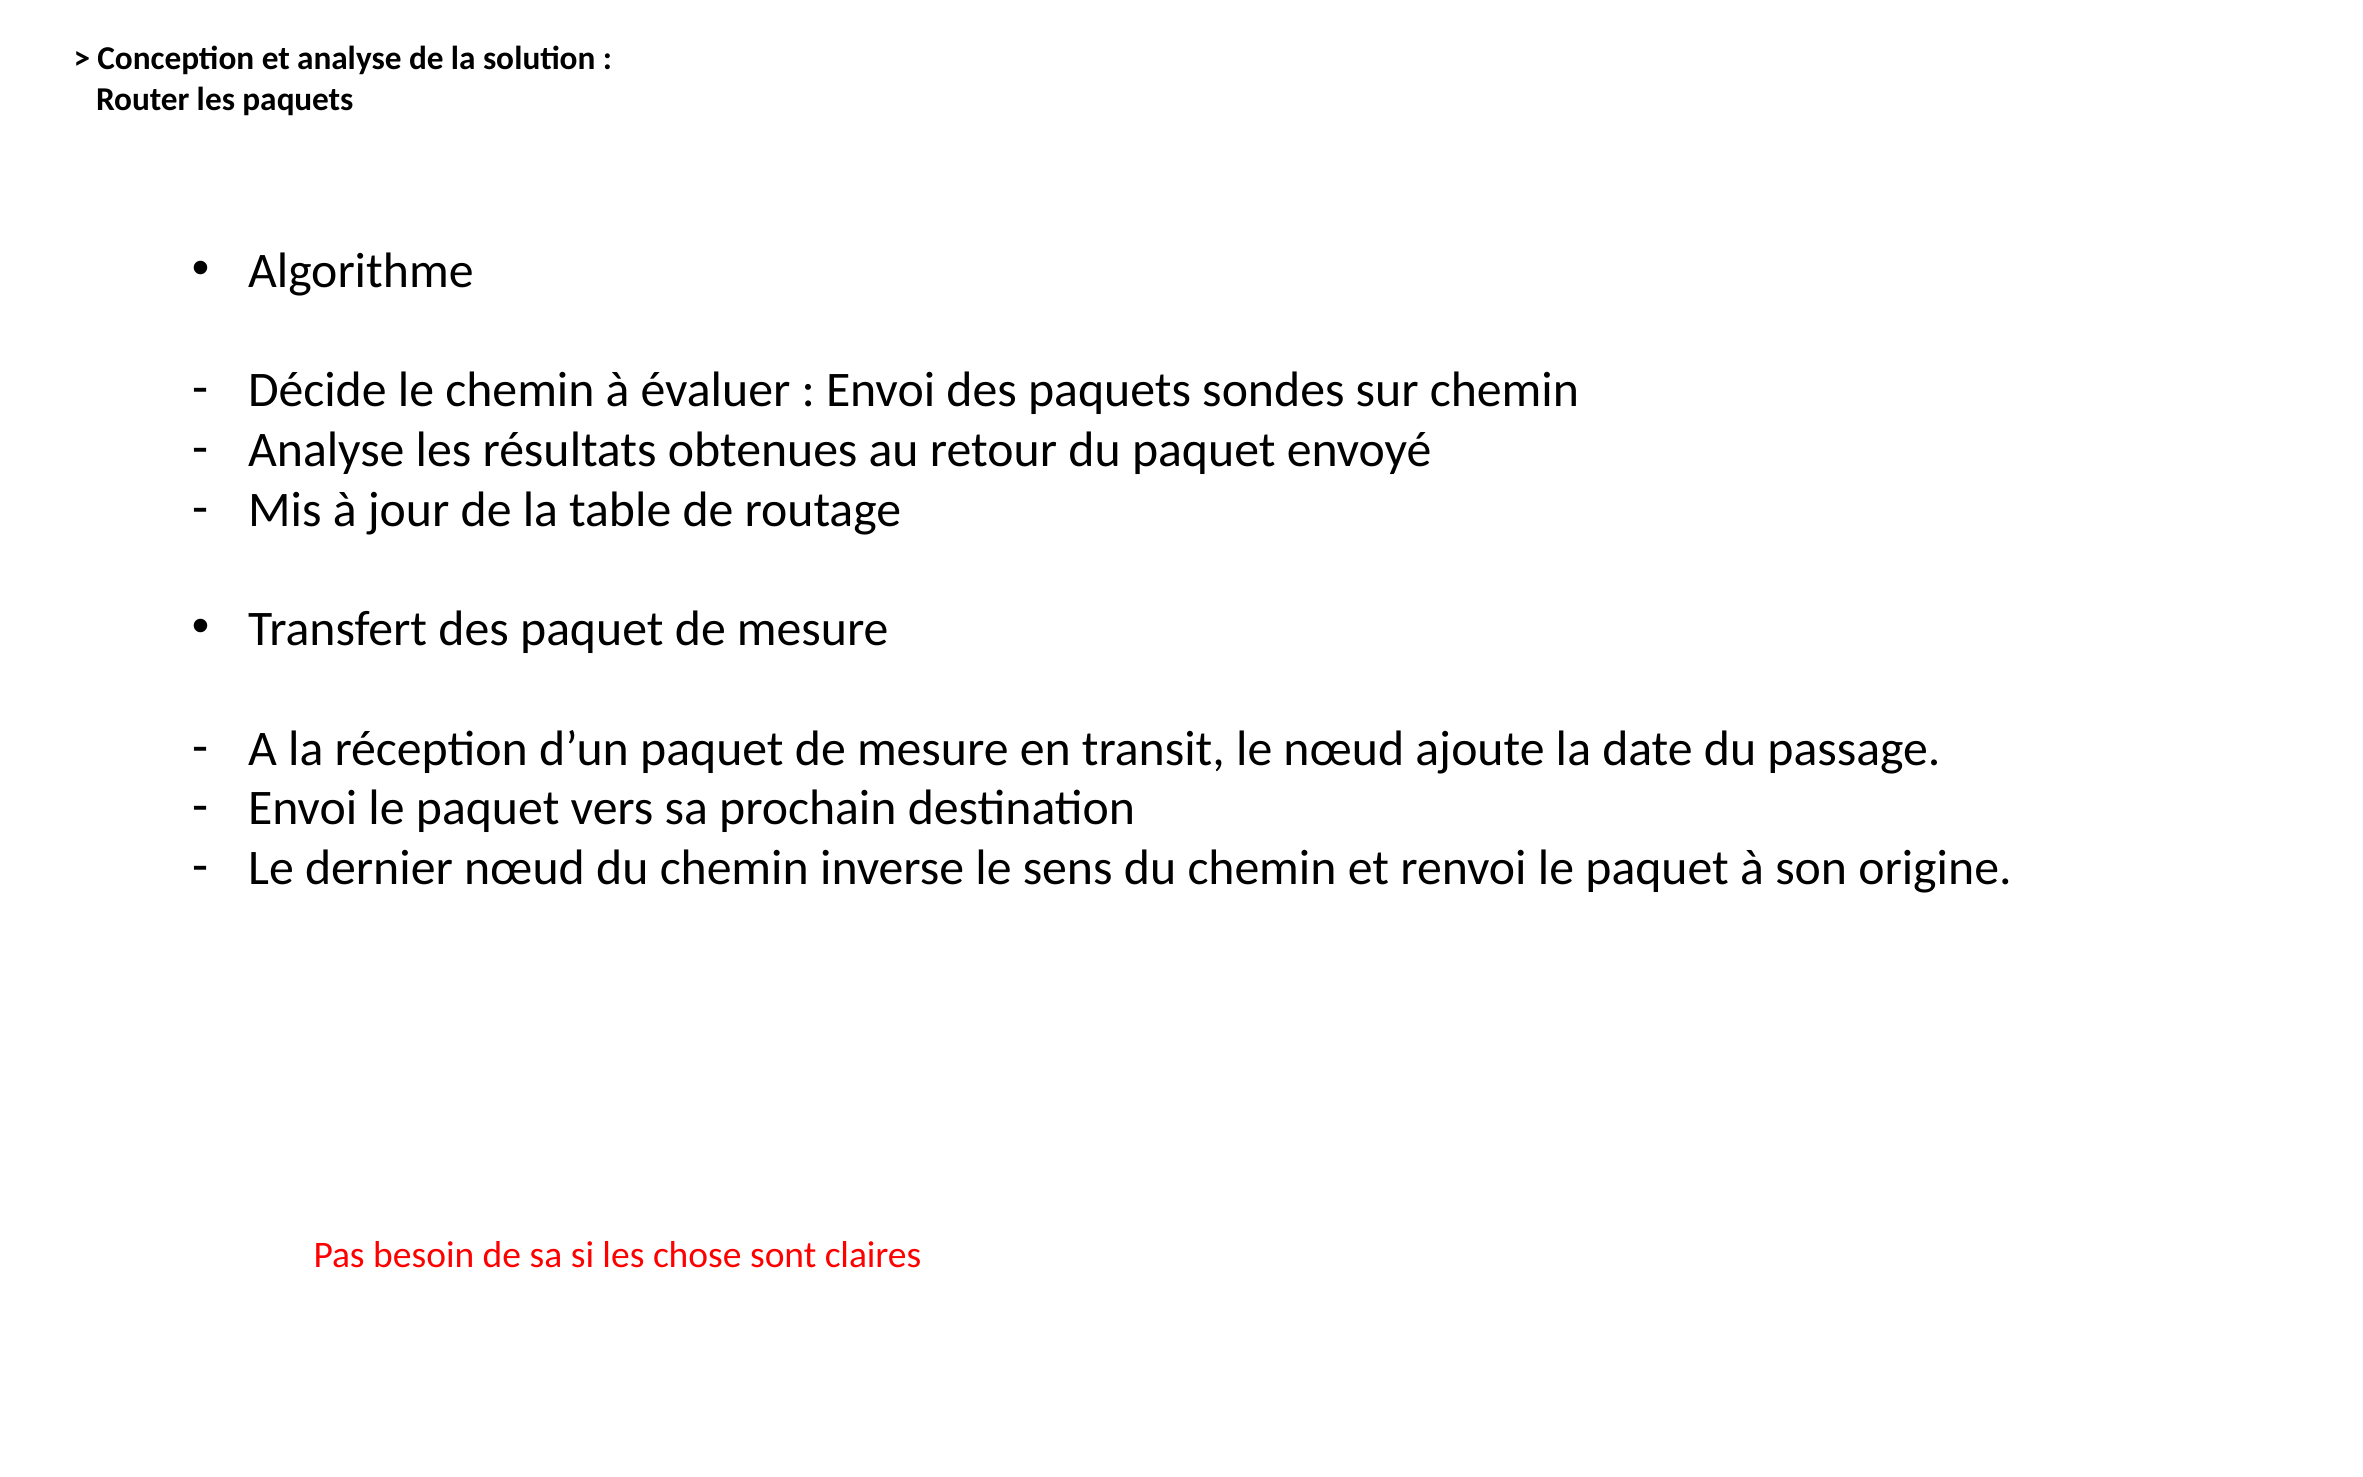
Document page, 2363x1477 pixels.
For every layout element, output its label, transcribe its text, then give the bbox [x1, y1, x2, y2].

text_box Pas besoin de sa si les chose sont claires [298, 1222, 938, 1283]
text_box > Conception et analyse de la solution : Router les paquets [58, 29, 1099, 125]
text_box Algorithme Décide le chemin à évaluer : Envoi des paquets sondes sur chemin Analyse les résultats obtenues au retour du paquet envoyé Mis à jour de la table de routage Transfert des paquet de mesure A la réception d’un paquet de mesure en transit, le nœud ajoute la date du passage. Envoi le paquet vers sa prochain destination Le dernier nœud du chemin inverse le sens du chemin et renvoi le paquet à son origine. [176, 230, 2256, 902]
